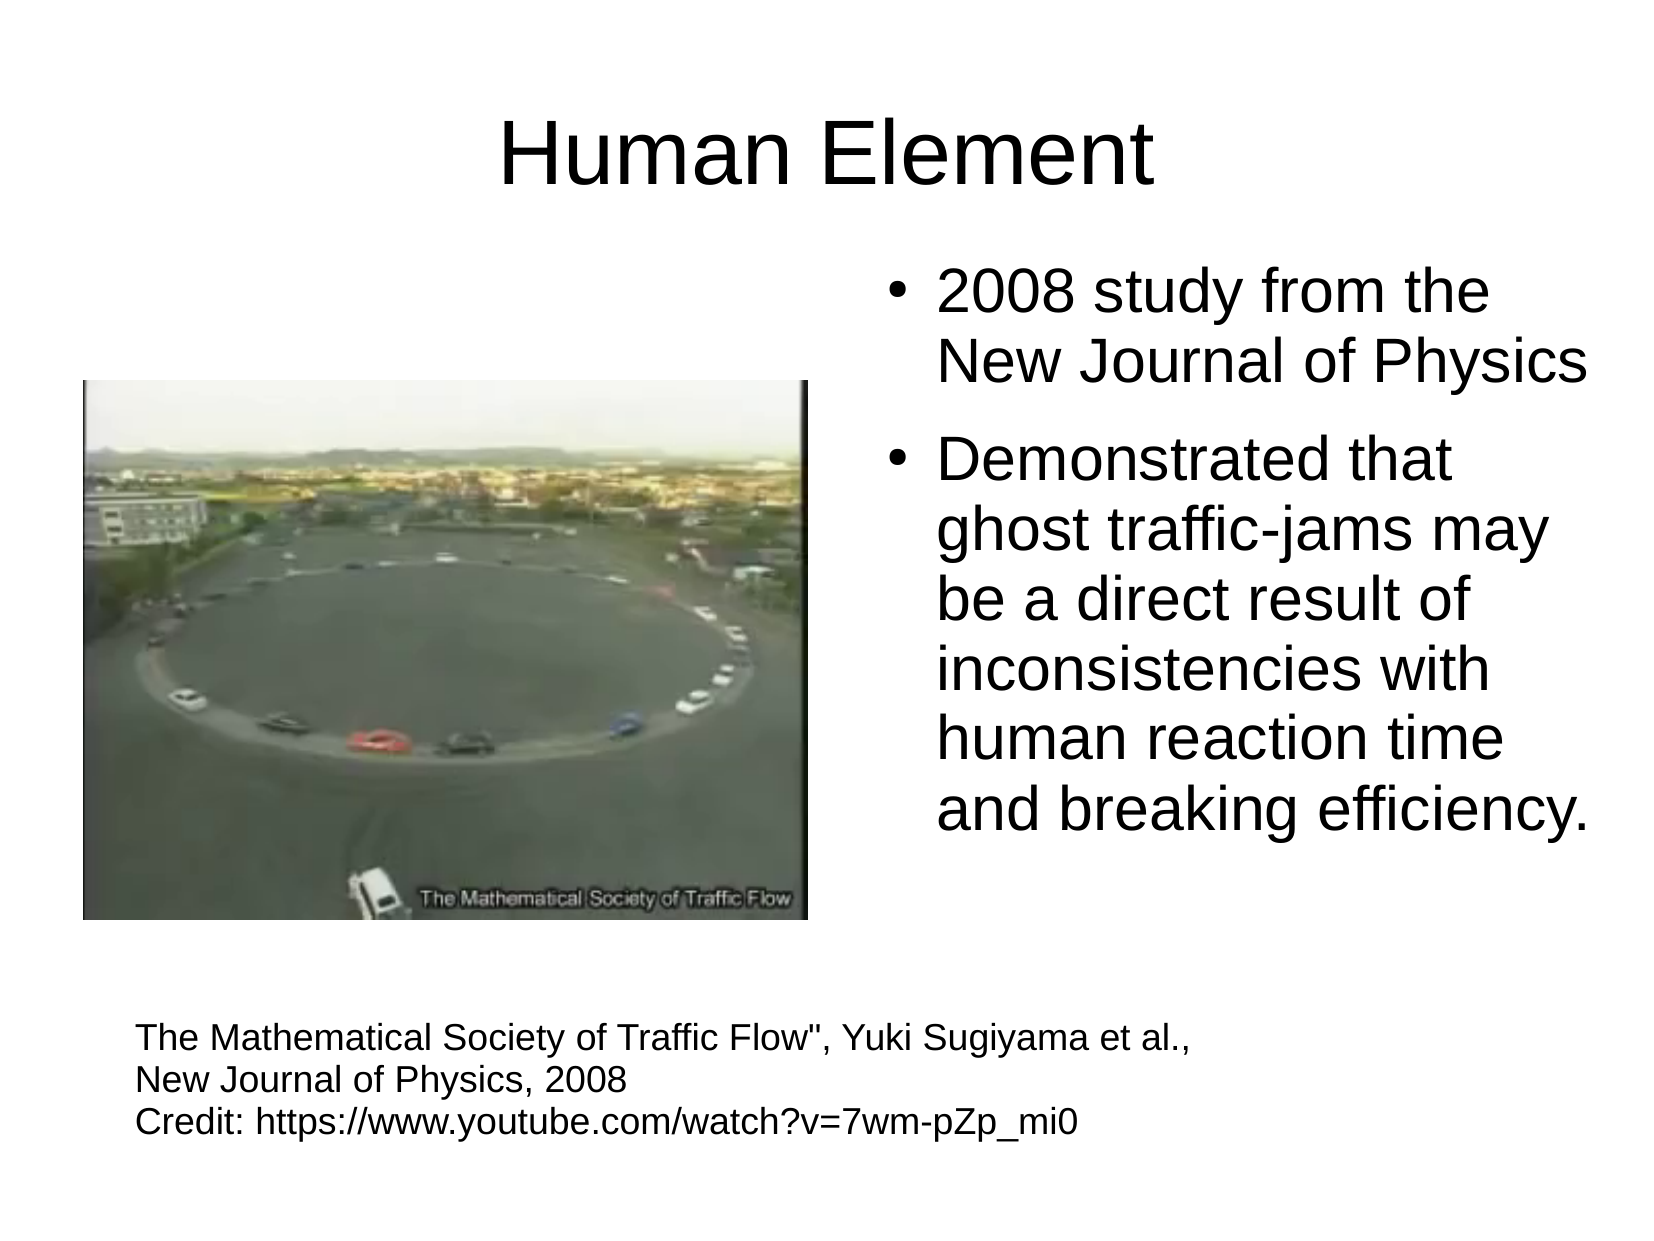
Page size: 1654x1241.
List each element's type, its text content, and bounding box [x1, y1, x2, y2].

list 2008 study from the New Journal of Physics Demonstrated that ghost traffic-jams may be a direct result of inconsistencies with human reaction time and breaking efficiency. [870, 255, 1597, 976]
text_box [82, 379, 809, 921]
title Human Element [82, 49, 1571, 257]
text_box The Mathematical Society of Traffic Flow", Yuki Sugiyama et al., New Journal of Physics, 2008 Credit: https://www.youtube.com/watch?v=7wm-pZp_mi0 [120, 1009, 1276, 1151]
